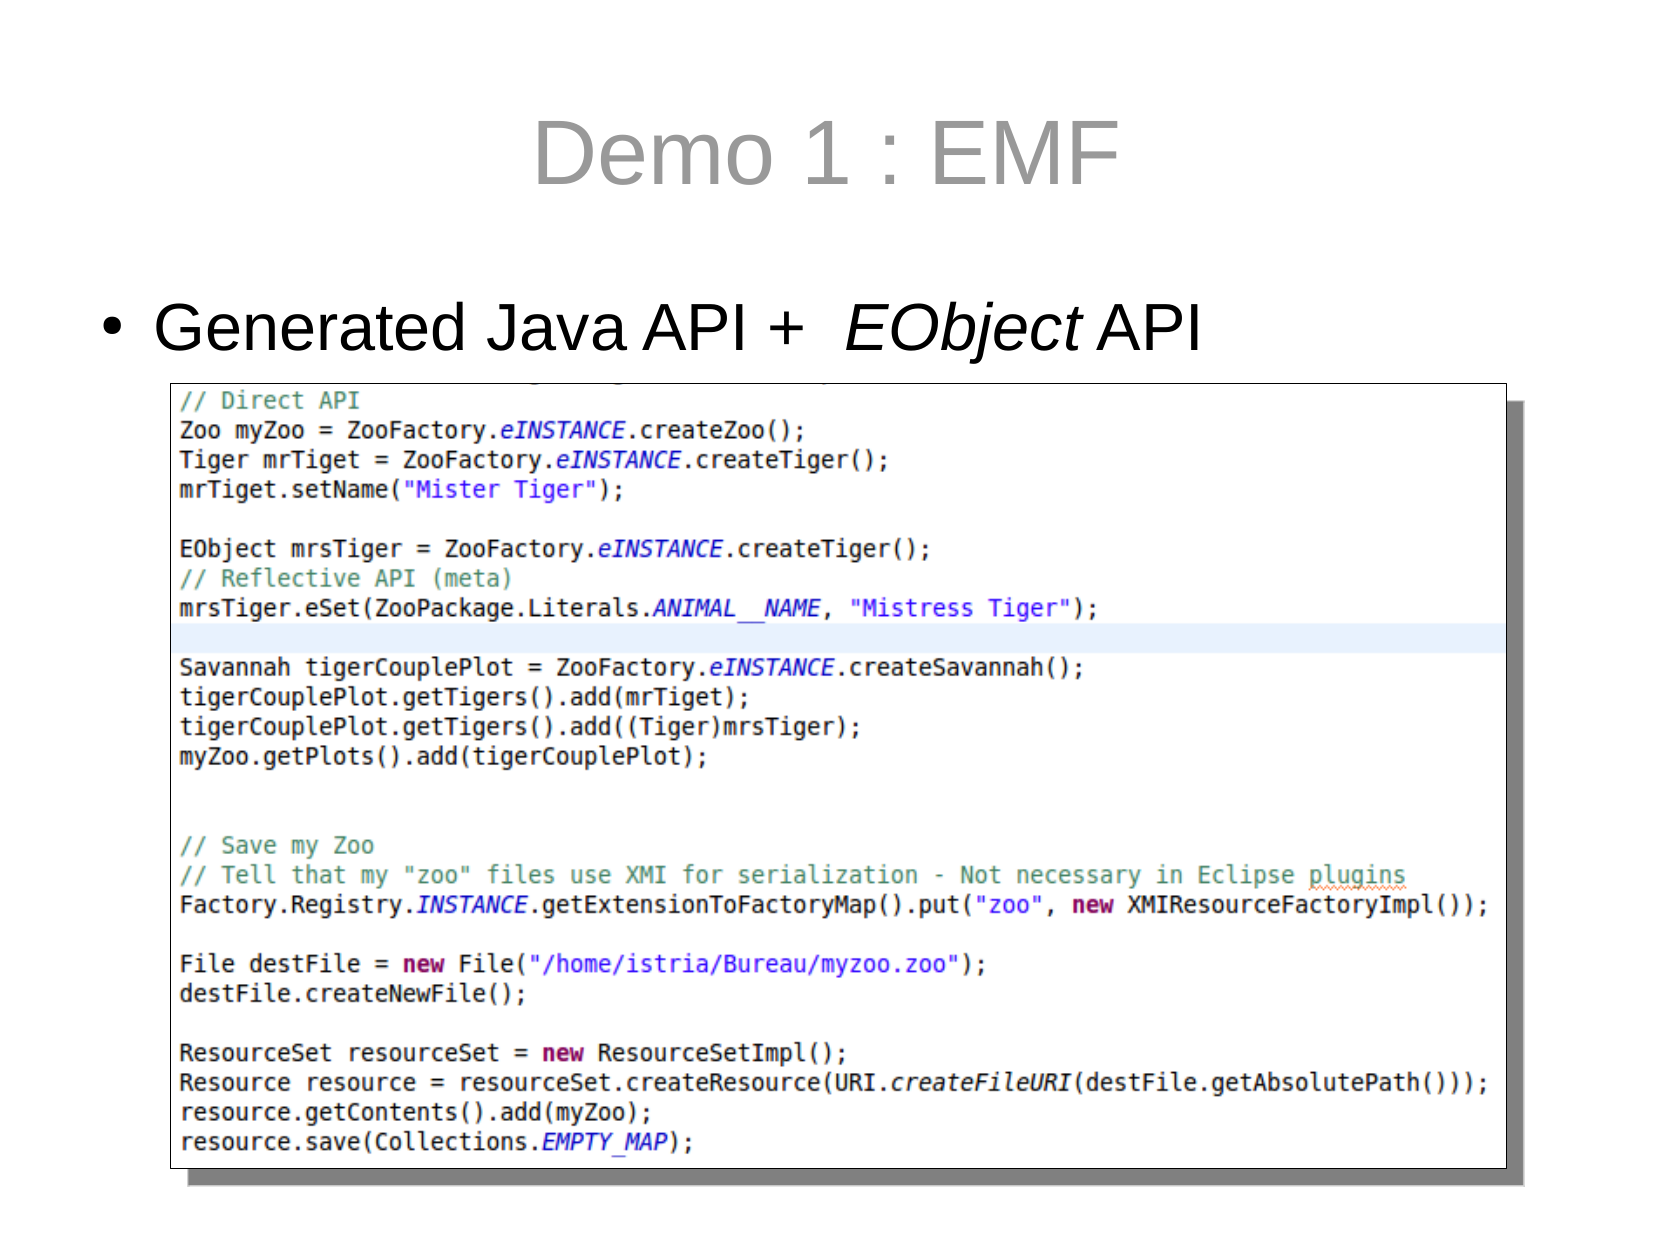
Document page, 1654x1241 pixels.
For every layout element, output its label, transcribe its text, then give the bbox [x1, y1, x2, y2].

list Generated Java API + EObject API [82, 290, 1571, 1109]
picture [171, 383, 1506, 1168]
title Demo 1 : EMF [82, 49, 1571, 257]
